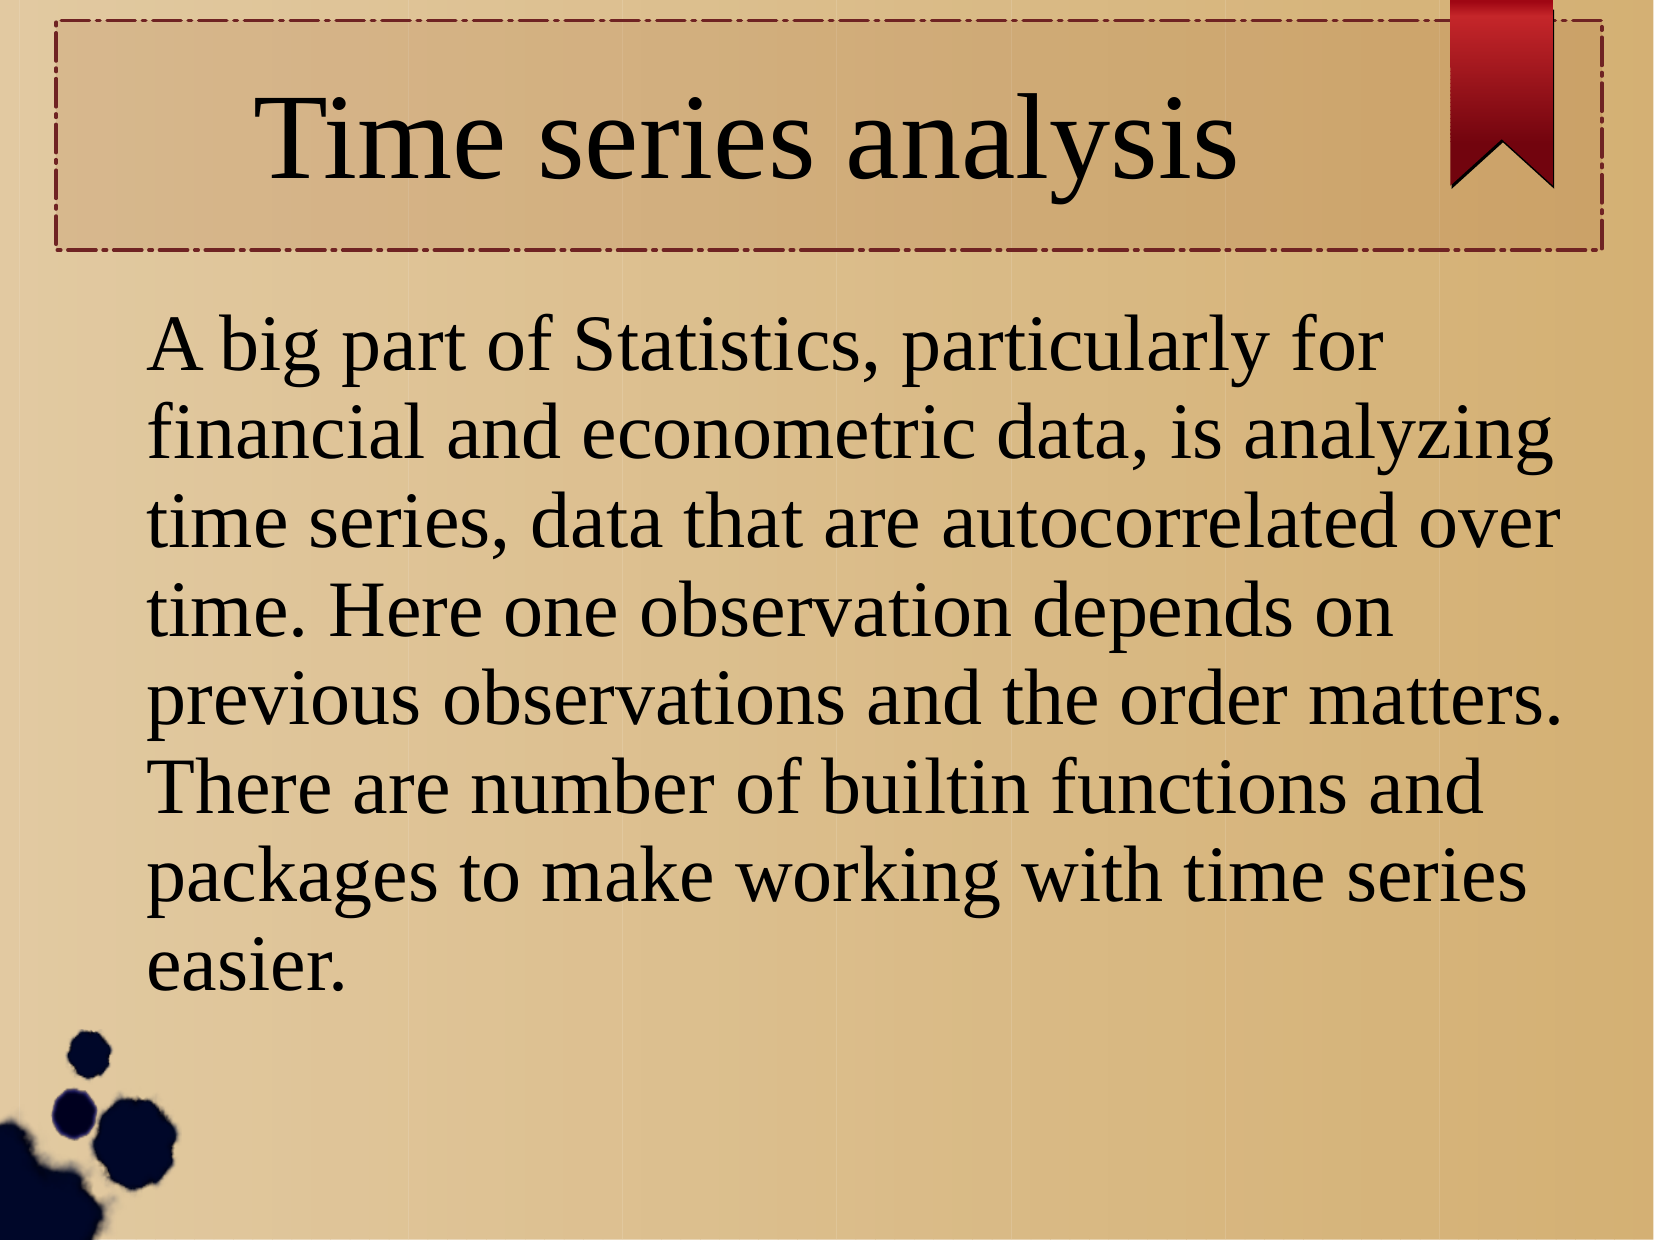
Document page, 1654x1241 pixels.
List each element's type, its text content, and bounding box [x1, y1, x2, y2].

list A big part of Statistics, particularly for financial and econometric data, is analyzing time series, data that are autocorrelated over time. Here one observation depends on previous observations and the order matters. There are number of builtin functions and packages to make working with time series easier. [82, 299, 1571, 1019]
title Time series analysis [82, 47, 1412, 229]
